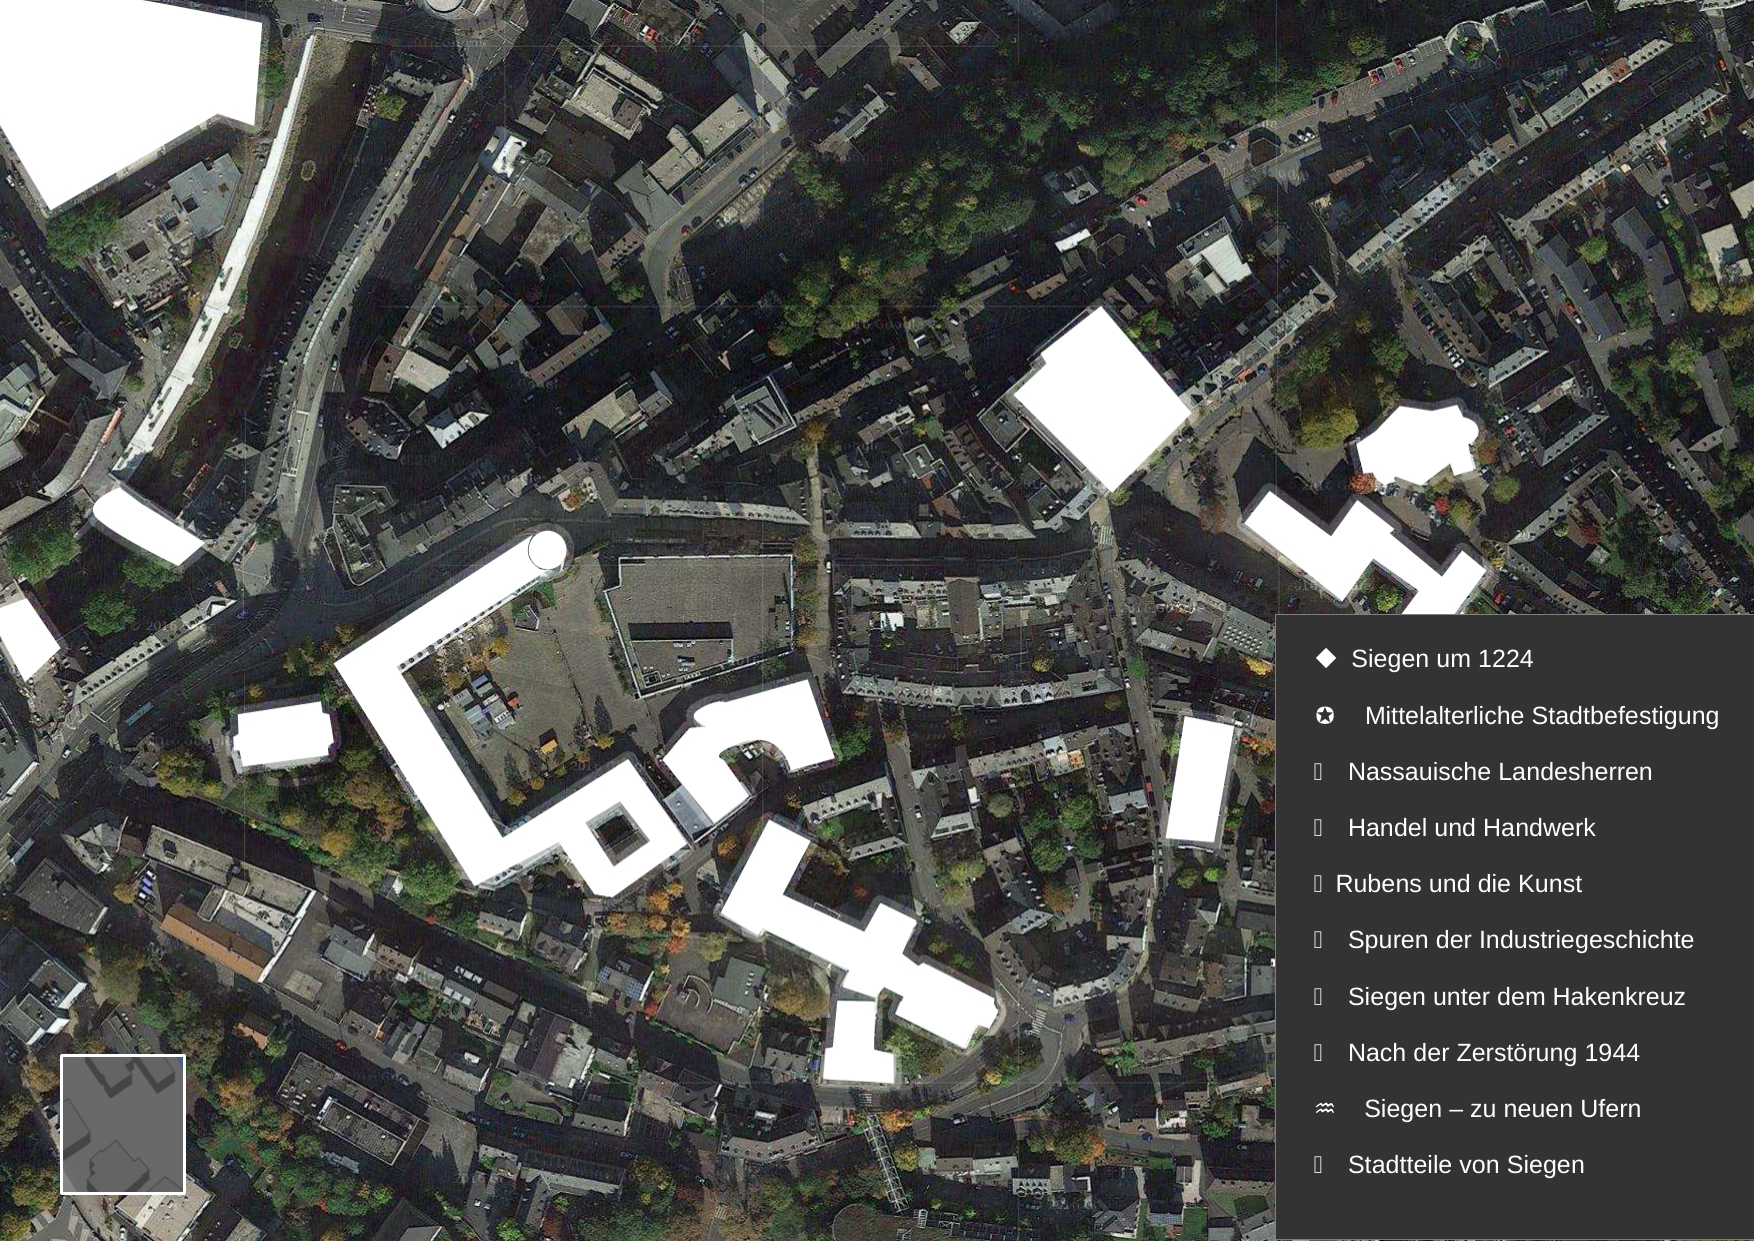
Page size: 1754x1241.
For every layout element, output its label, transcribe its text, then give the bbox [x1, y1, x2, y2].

text_box [1275, 614, 1754, 1240]
text_box  Siegen um 1224  Mittelalterliche Stadtbefestigung  Nassauische Landesherren  Handel und Handwerk  Rubens und die Kunst  Spuren der Industriegeschichte  Siegen unter dem Hakenkreuz  Nach der Zerstörung 1944  Siegen – zu neuen Ufern  Stadtteile von Siegen [1299, 637, 1754, 1241]
picture [0, 0, 1754, 1241]
